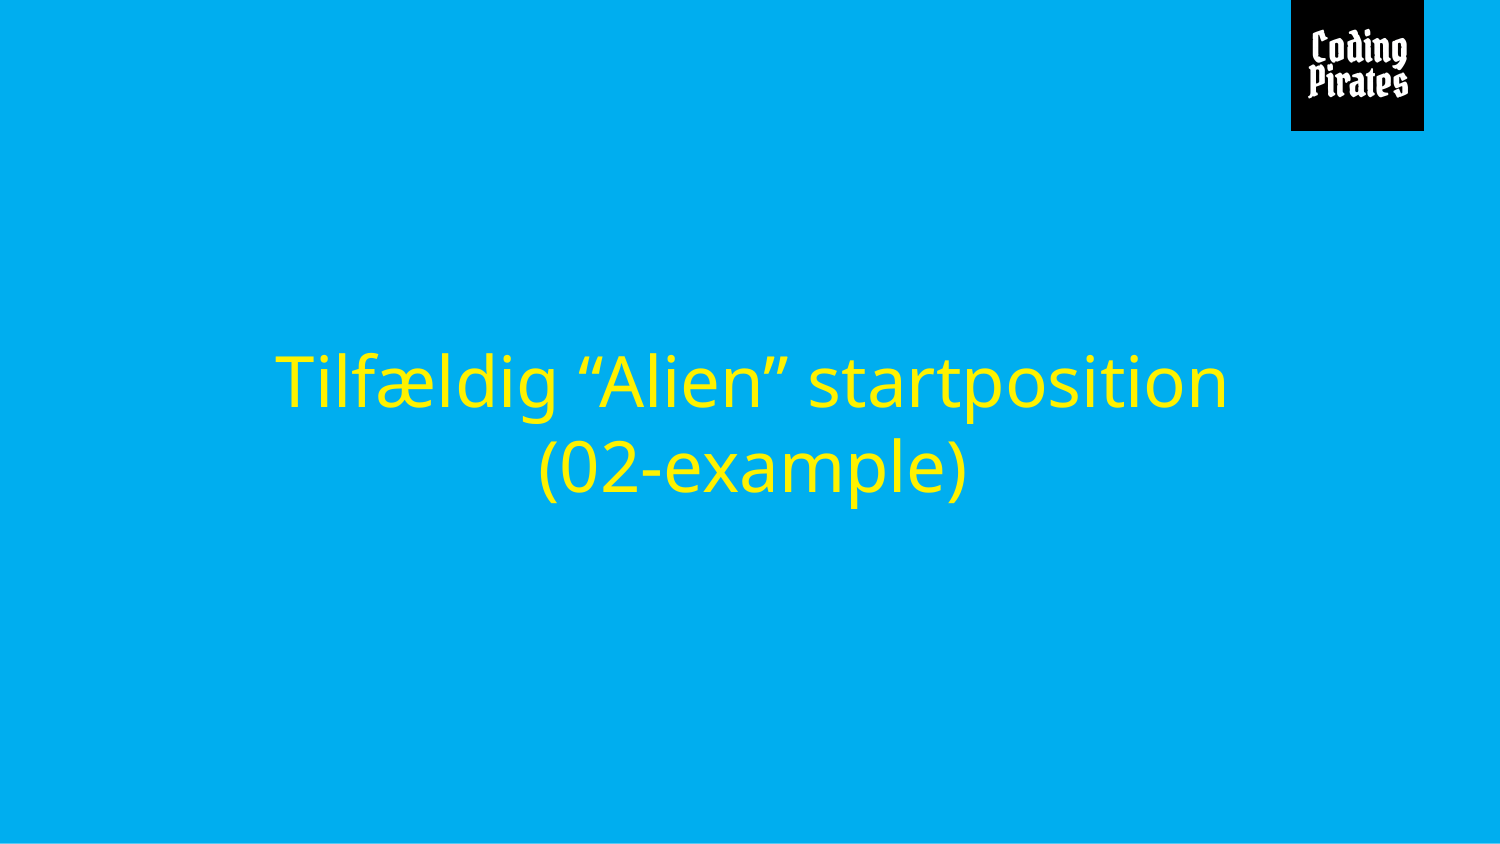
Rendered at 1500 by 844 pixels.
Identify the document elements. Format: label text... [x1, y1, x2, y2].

title Tilfældig “Alien” startposition (02-example) [12, 352, 1495, 491]
picture [1292, 0, 1423, 130]
